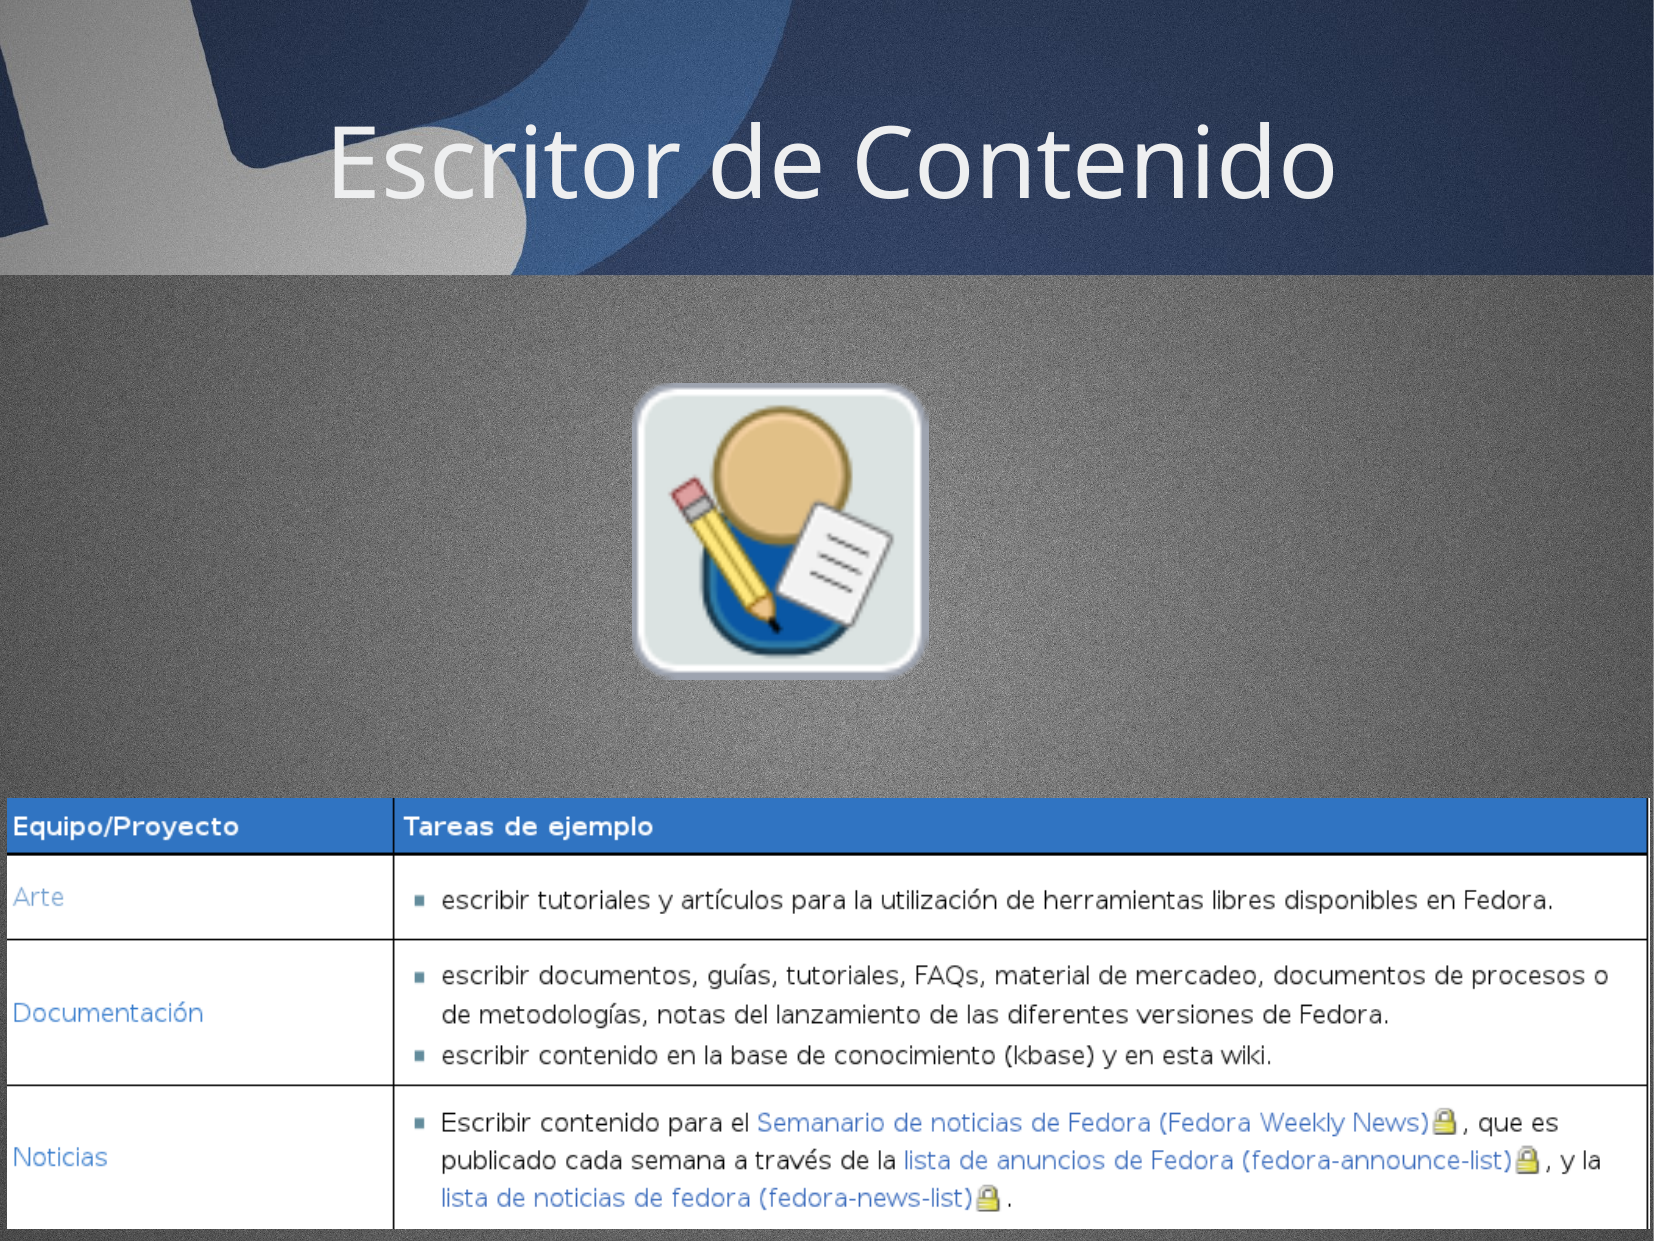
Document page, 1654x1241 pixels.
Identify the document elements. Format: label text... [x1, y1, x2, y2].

picture [0, 0, 1654, 1241]
text_box Escritor de Contenido [88, 58, 1577, 266]
